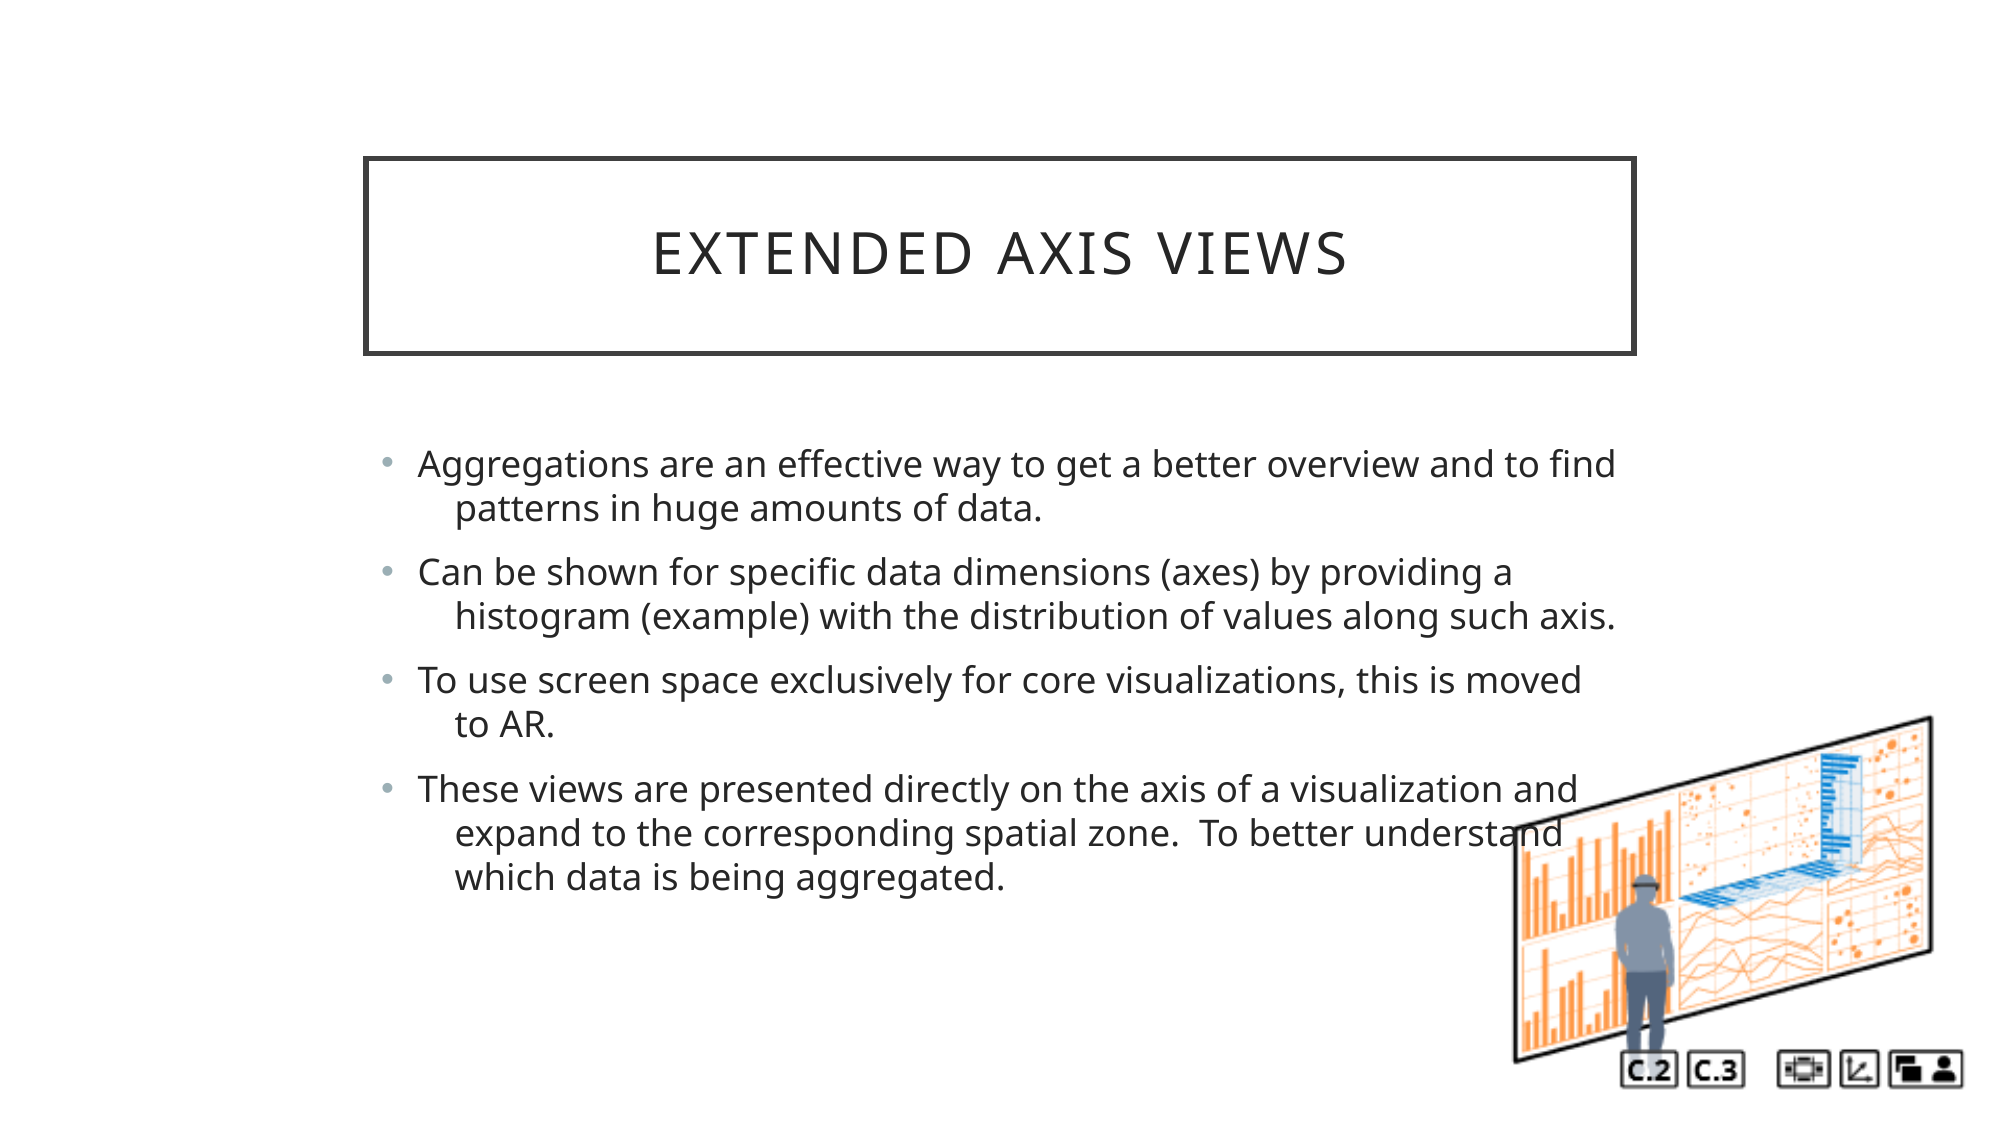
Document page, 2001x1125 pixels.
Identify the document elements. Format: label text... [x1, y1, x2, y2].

list Aggregations are an effective way to get a better overview and to find patterns in huge amounts of data. Can be shown for specific data dimensions (axes) by providing a histogram (example) with the distribution of values along such axis. To use screen space exclusively for core visualizations, this is moved to AR. These views are presented directly on the axis of a visualization and expand to the corresponding spatial zone. To better understand which data is being aggregated. [366, 432, 1634, 942]
picture [1464, 677, 2000, 1125]
title Extended axis views [366, 158, 1634, 354]
